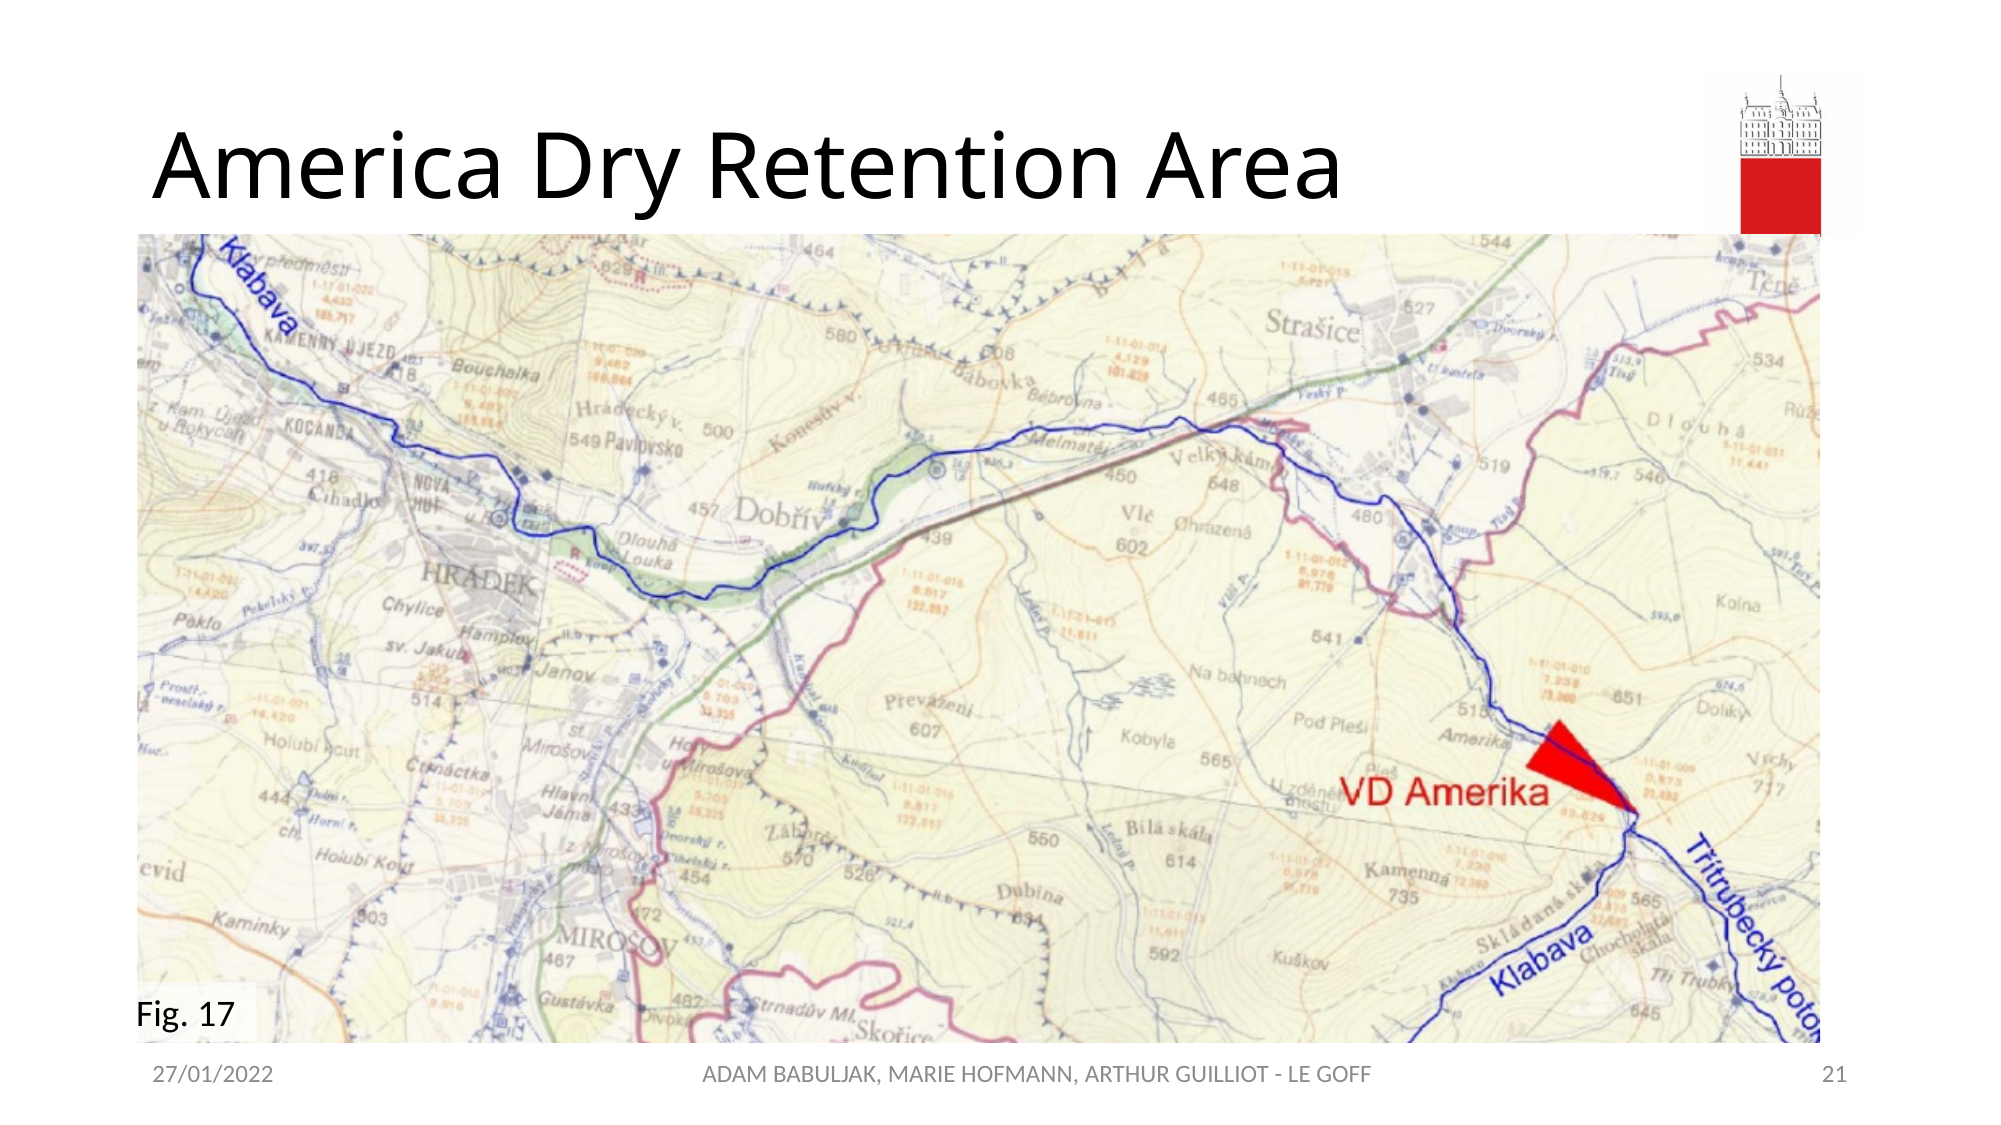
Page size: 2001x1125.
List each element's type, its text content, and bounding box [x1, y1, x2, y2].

picture [137, 234, 1821, 1043]
slide_number 2 [1412, 1042, 1863, 1103]
slide_number 27/01/2022 [137, 1043, 588, 1103]
footer ADAM BABULJAK, MARIE HOFMANN, ARTHUR GUILLIOT - LE GOFF [662, 1043, 1412, 1103]
text_box Fig. 17 [121, 981, 257, 1042]
title America Dry Retention Area [137, 59, 1863, 278]
